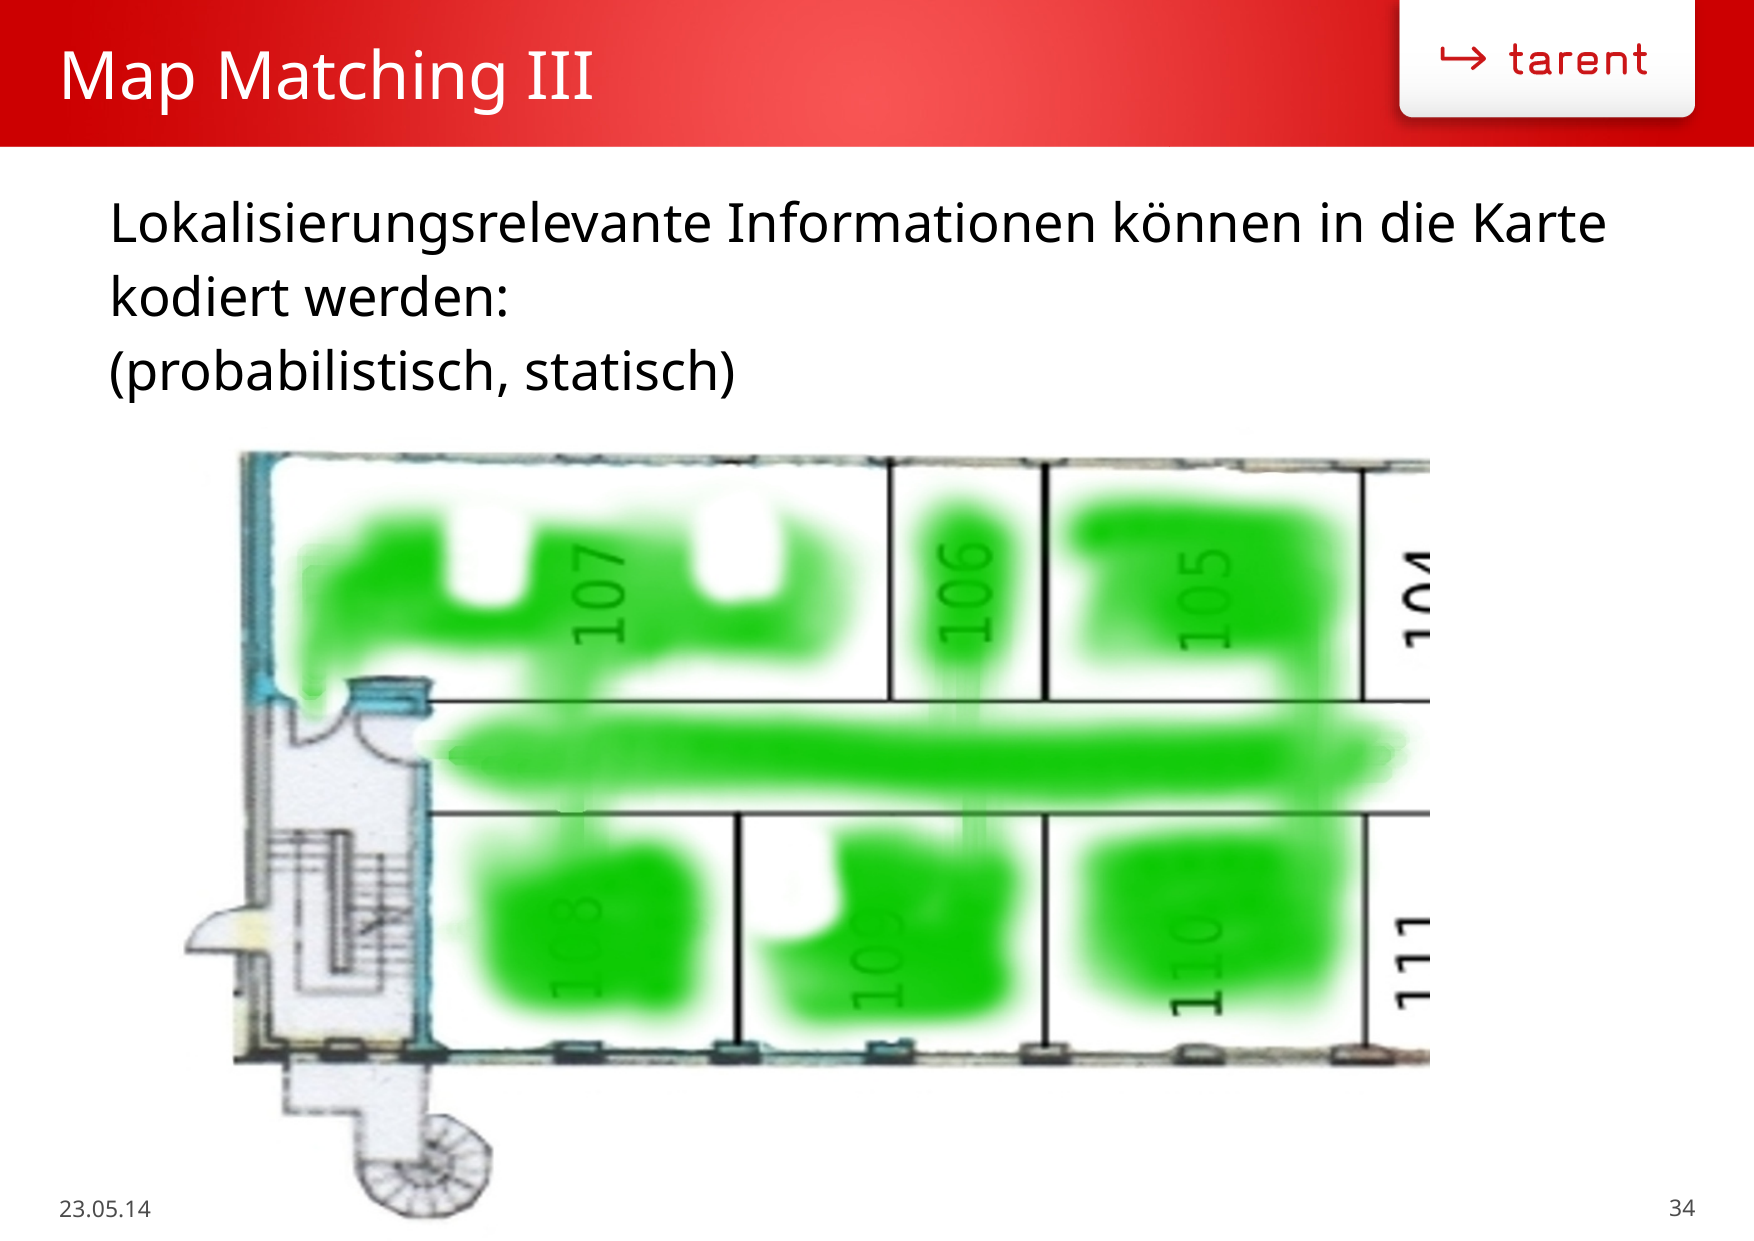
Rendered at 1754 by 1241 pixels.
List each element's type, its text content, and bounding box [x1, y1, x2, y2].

picture [0, 0, 1754, 1241]
text_box Lokalisierungsrelevante Informationen können in die Karte kodiert werden: (probabilistisch, statisch) [94, 177, 1678, 391]
title Map Matching III [59, 0, 1638, 177]
